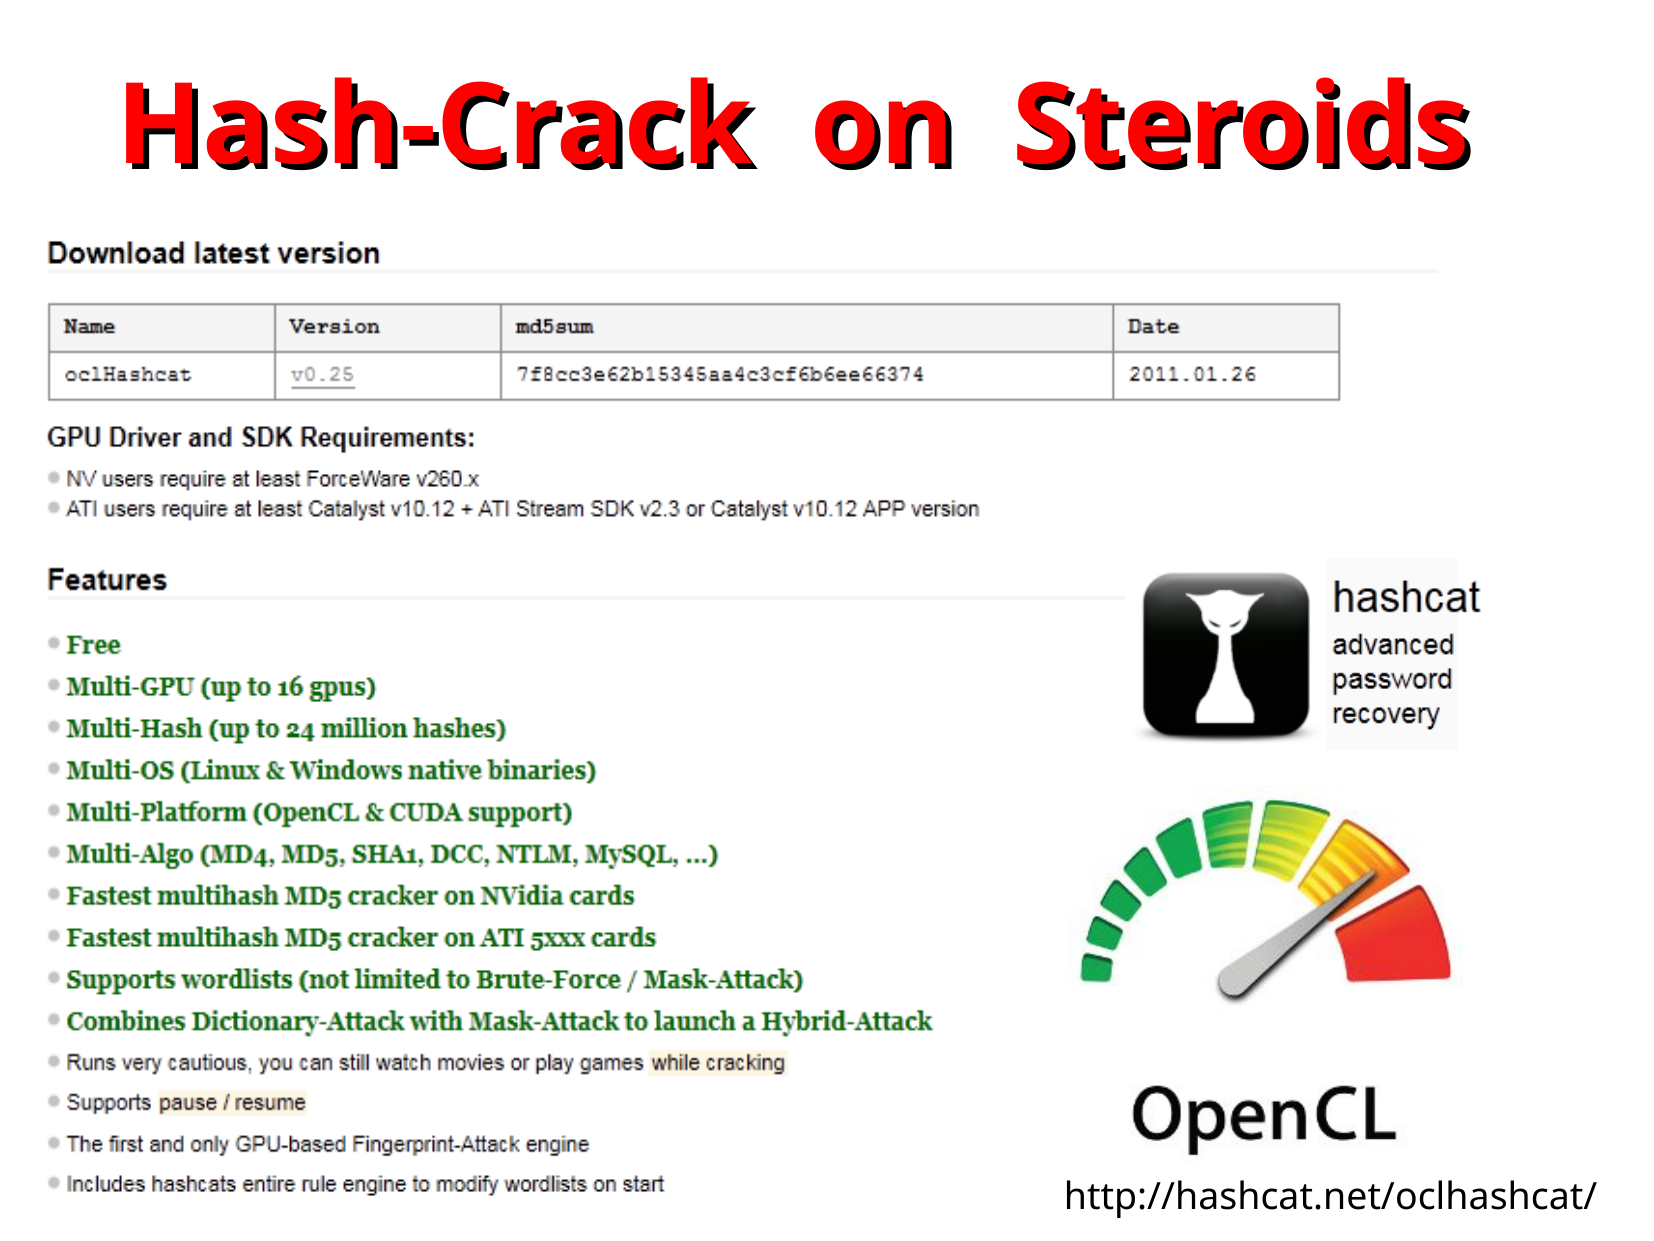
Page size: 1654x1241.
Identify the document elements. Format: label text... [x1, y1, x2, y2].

text_box Hash-Crack on Steroids [101, 35, 1542, 200]
picture [37, 224, 1613, 1201]
text_box http://hashcat.net/oclhashcat/ [750, 1162, 1613, 1231]
